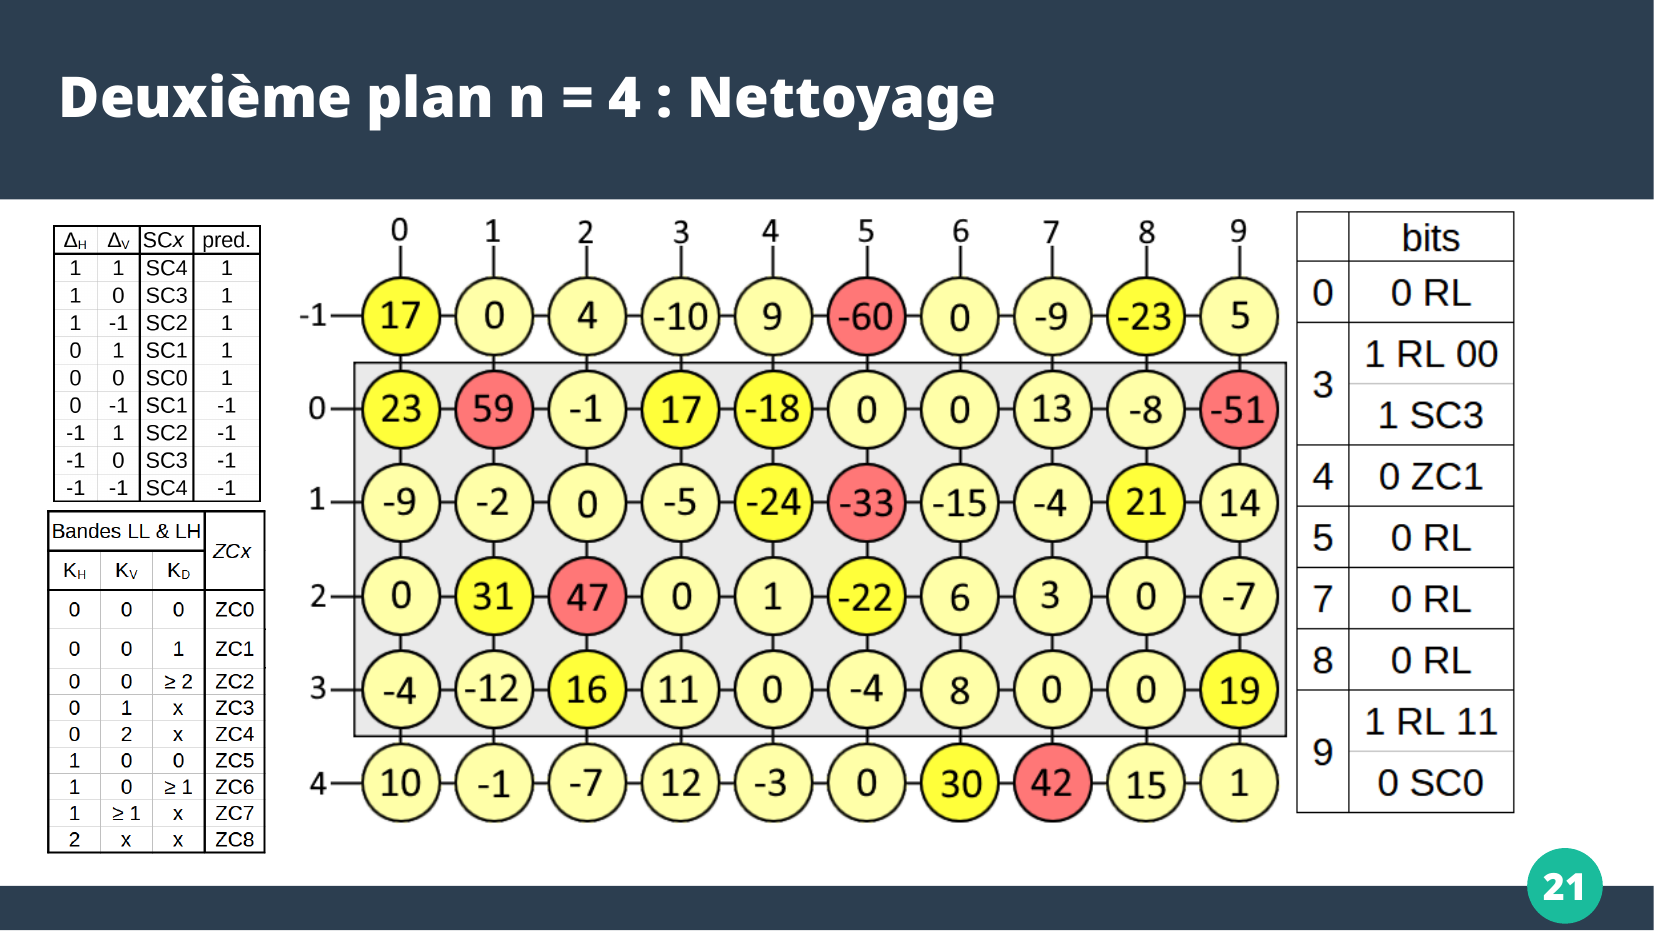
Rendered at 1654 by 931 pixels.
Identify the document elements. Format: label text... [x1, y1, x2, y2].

picture [295, 210, 1625, 836]
title Deuxième plan n = 4 : Nettoyage [59, 37, 1595, 155]
picture [53, 225, 261, 503]
picture [47, 510, 266, 854]
